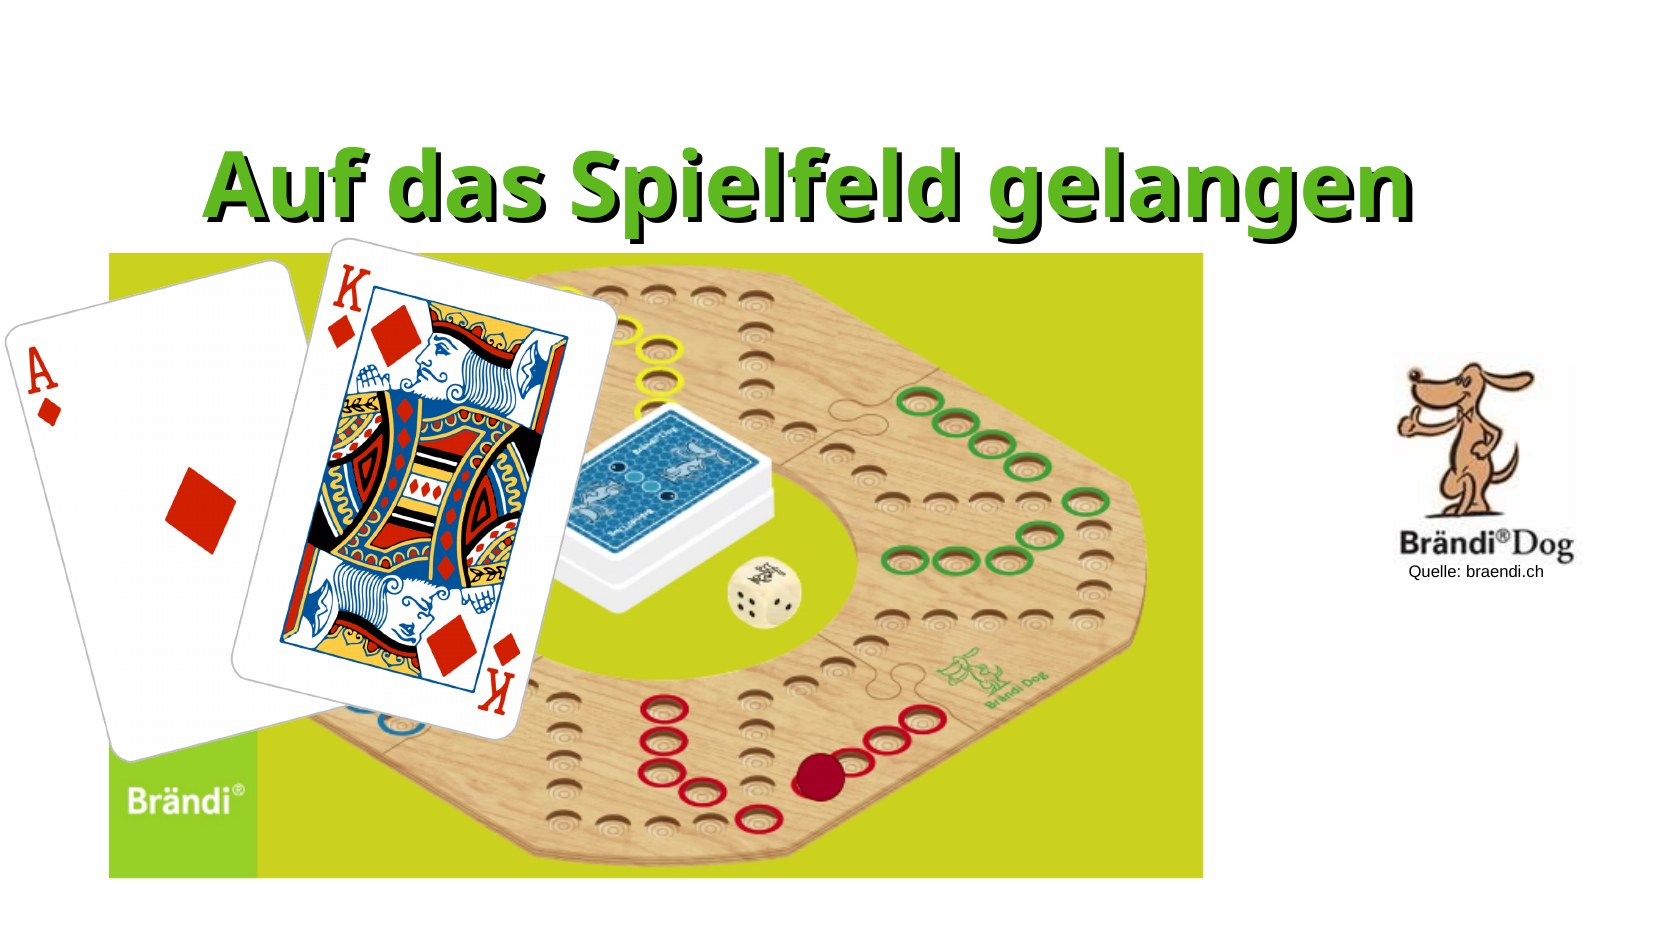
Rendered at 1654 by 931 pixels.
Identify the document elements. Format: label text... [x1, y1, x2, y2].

text_box [94, 295, 109, 303]
title Auf das Spielfeld gelangen [59, 104, 1559, 260]
picture [0, 232, 1205, 880]
picture [1294, 352, 1654, 578]
text_box Quelle: braendi.ch [1393, 555, 1607, 589]
